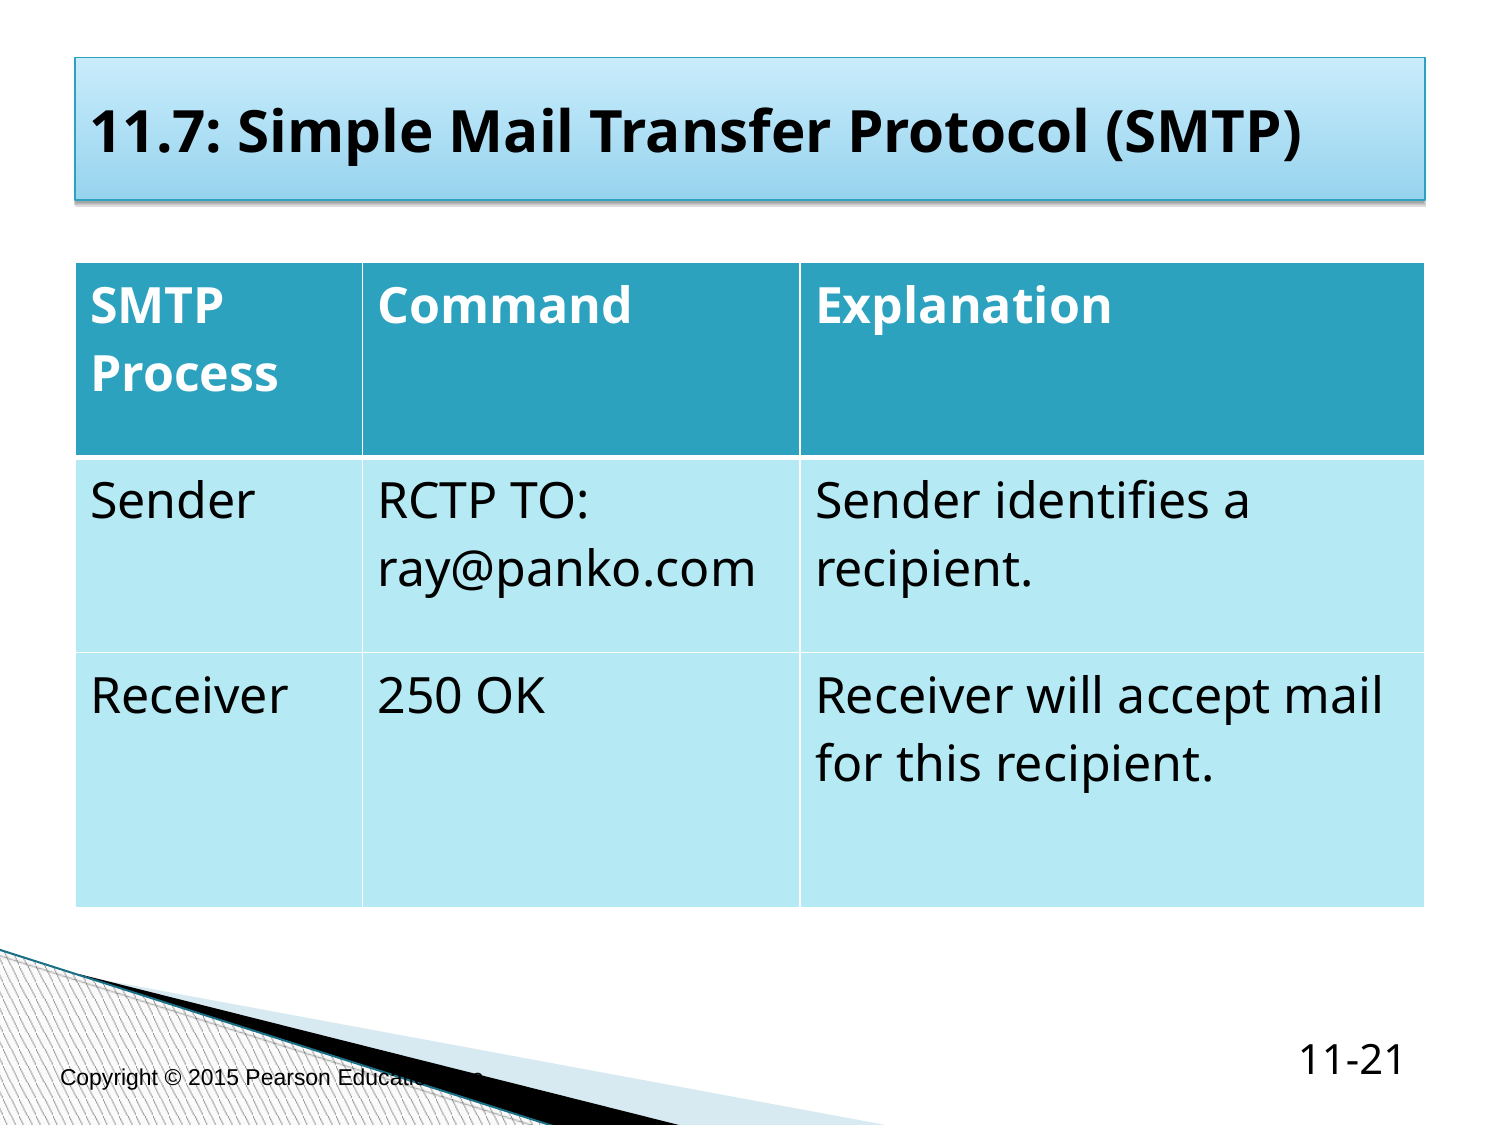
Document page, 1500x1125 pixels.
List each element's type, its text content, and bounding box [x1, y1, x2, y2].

slide_number 11-<number> [1200, 1037, 1423, 1098]
picture [0, 952, 543, 1125]
table_cell Sender [76, 460, 362, 652]
table_header Command [363, 263, 799, 455]
footer Copyright © 2015 Pearson Education, Inc. [37, 1050, 513, 1098]
table_cell Sender identifies a recipient. [801, 460, 1424, 652]
table_header Explanation [801, 263, 1424, 455]
table_cell Receiver will accept mail for this recipient. [801, 653, 1424, 907]
table_cell 250 OK [363, 653, 799, 907]
title 11.7: Simple Mail Transfer Protocol (SMTP) [75, 57, 1425, 200]
table_cell Receiver [76, 653, 362, 907]
table_header SMTP Process [76, 263, 362, 455]
table_cell RCTP TO: ray@panko.com [363, 460, 799, 652]
